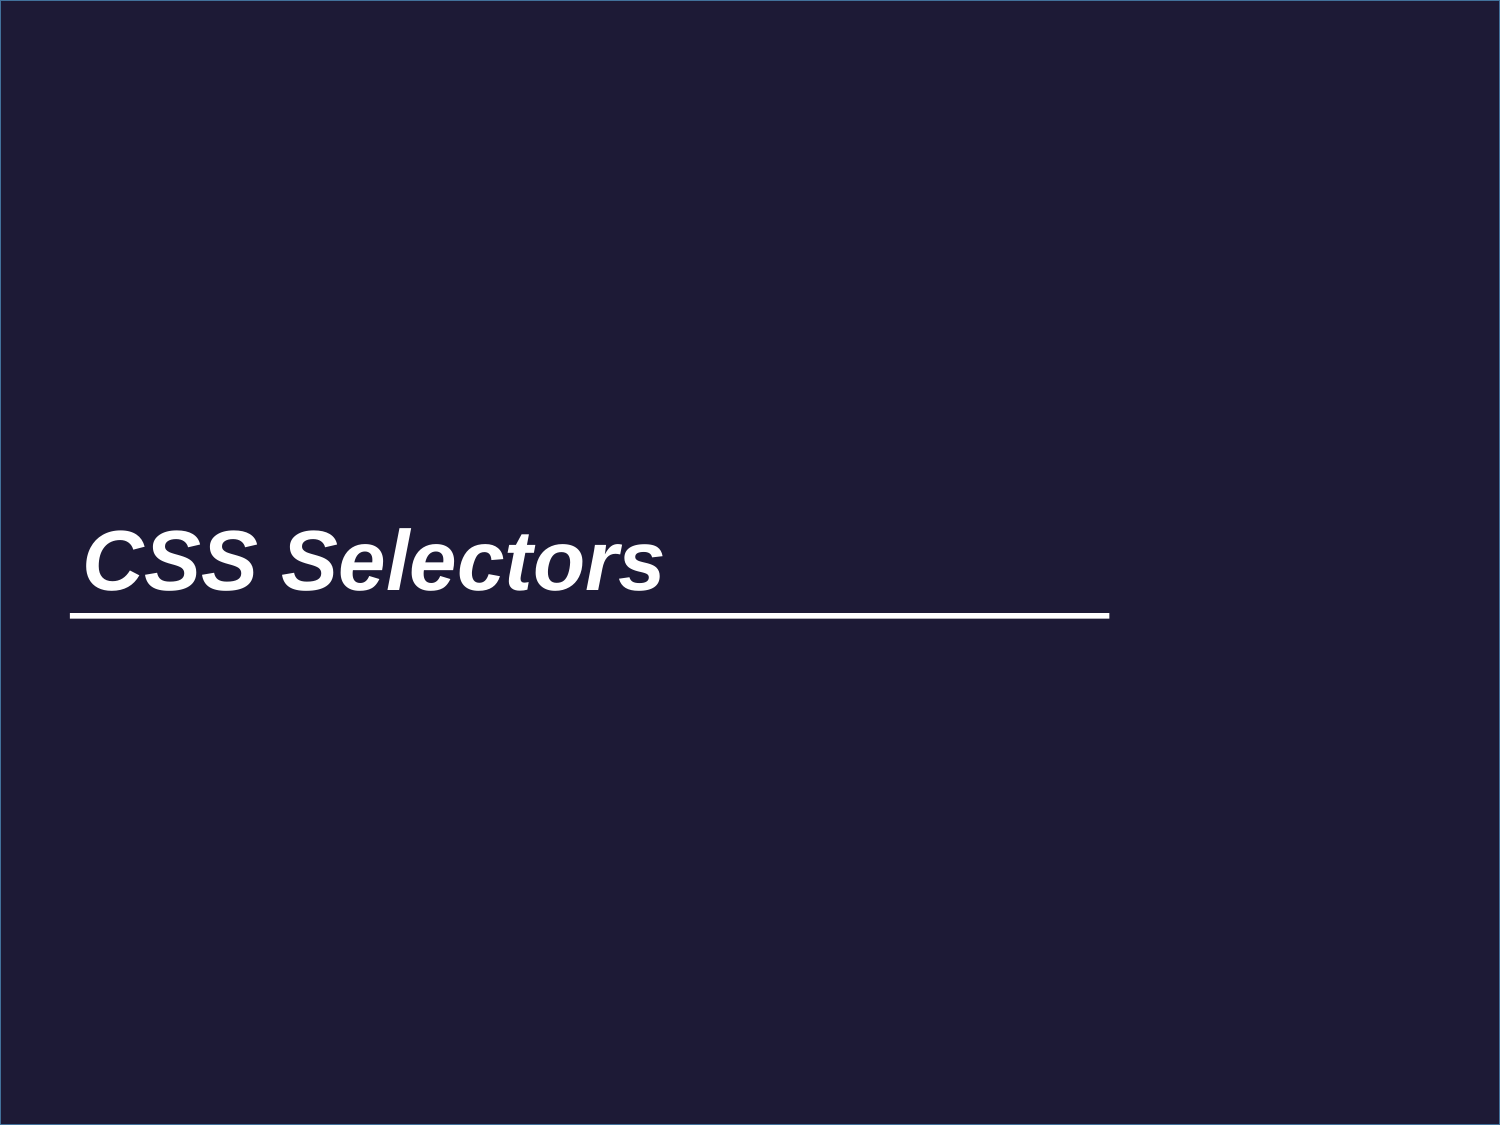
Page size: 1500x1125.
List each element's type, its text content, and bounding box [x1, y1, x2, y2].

title CSS Selectors [75, 490, 1425, 634]
